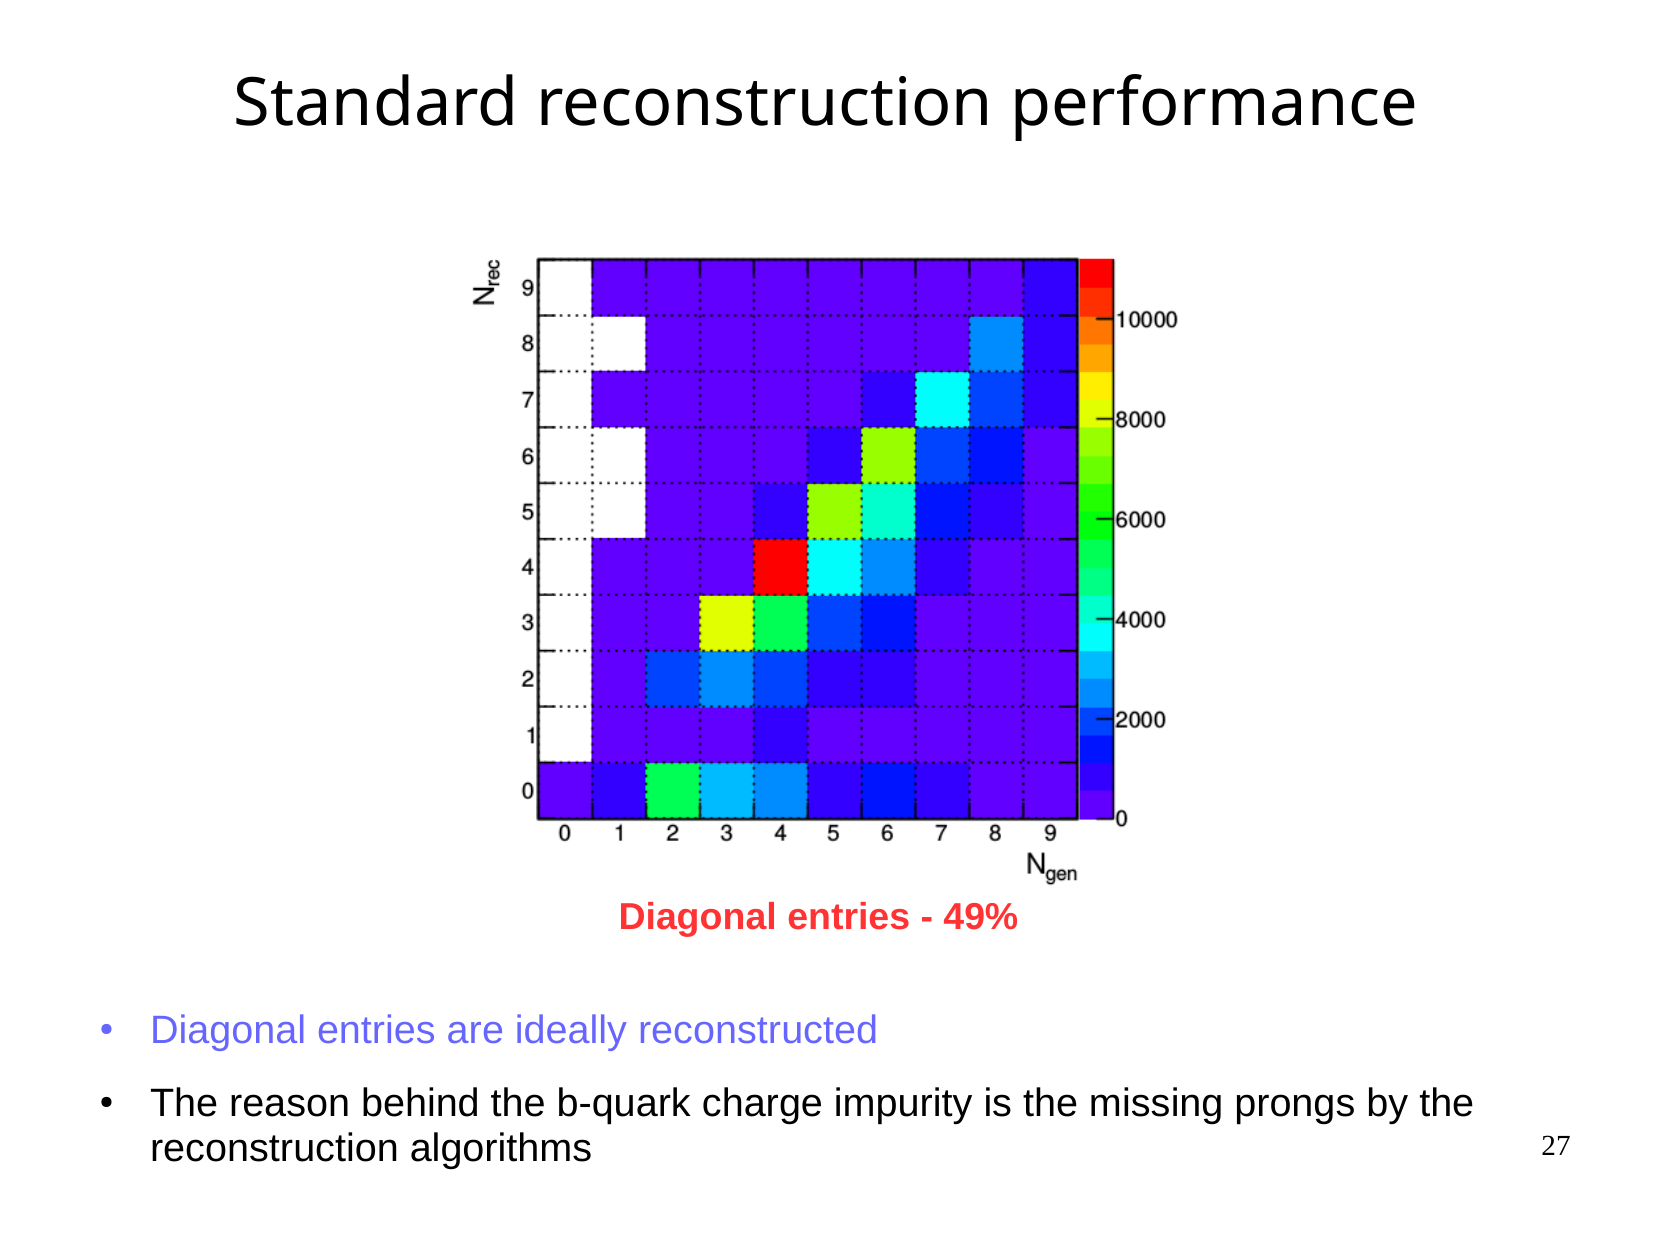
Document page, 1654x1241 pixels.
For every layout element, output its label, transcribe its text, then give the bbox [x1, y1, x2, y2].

picture [453, 228, 1189, 898]
text_box Diagonal entries - 49% [603, 888, 1034, 945]
list Diagonal entries are ideally reconstructed The reason behind the b-quark charge impurity is the missing prongs by the reconstruction algorithms [82, 1008, 1579, 1171]
title Standard reconstruction performance [82, 49, 1571, 151]
